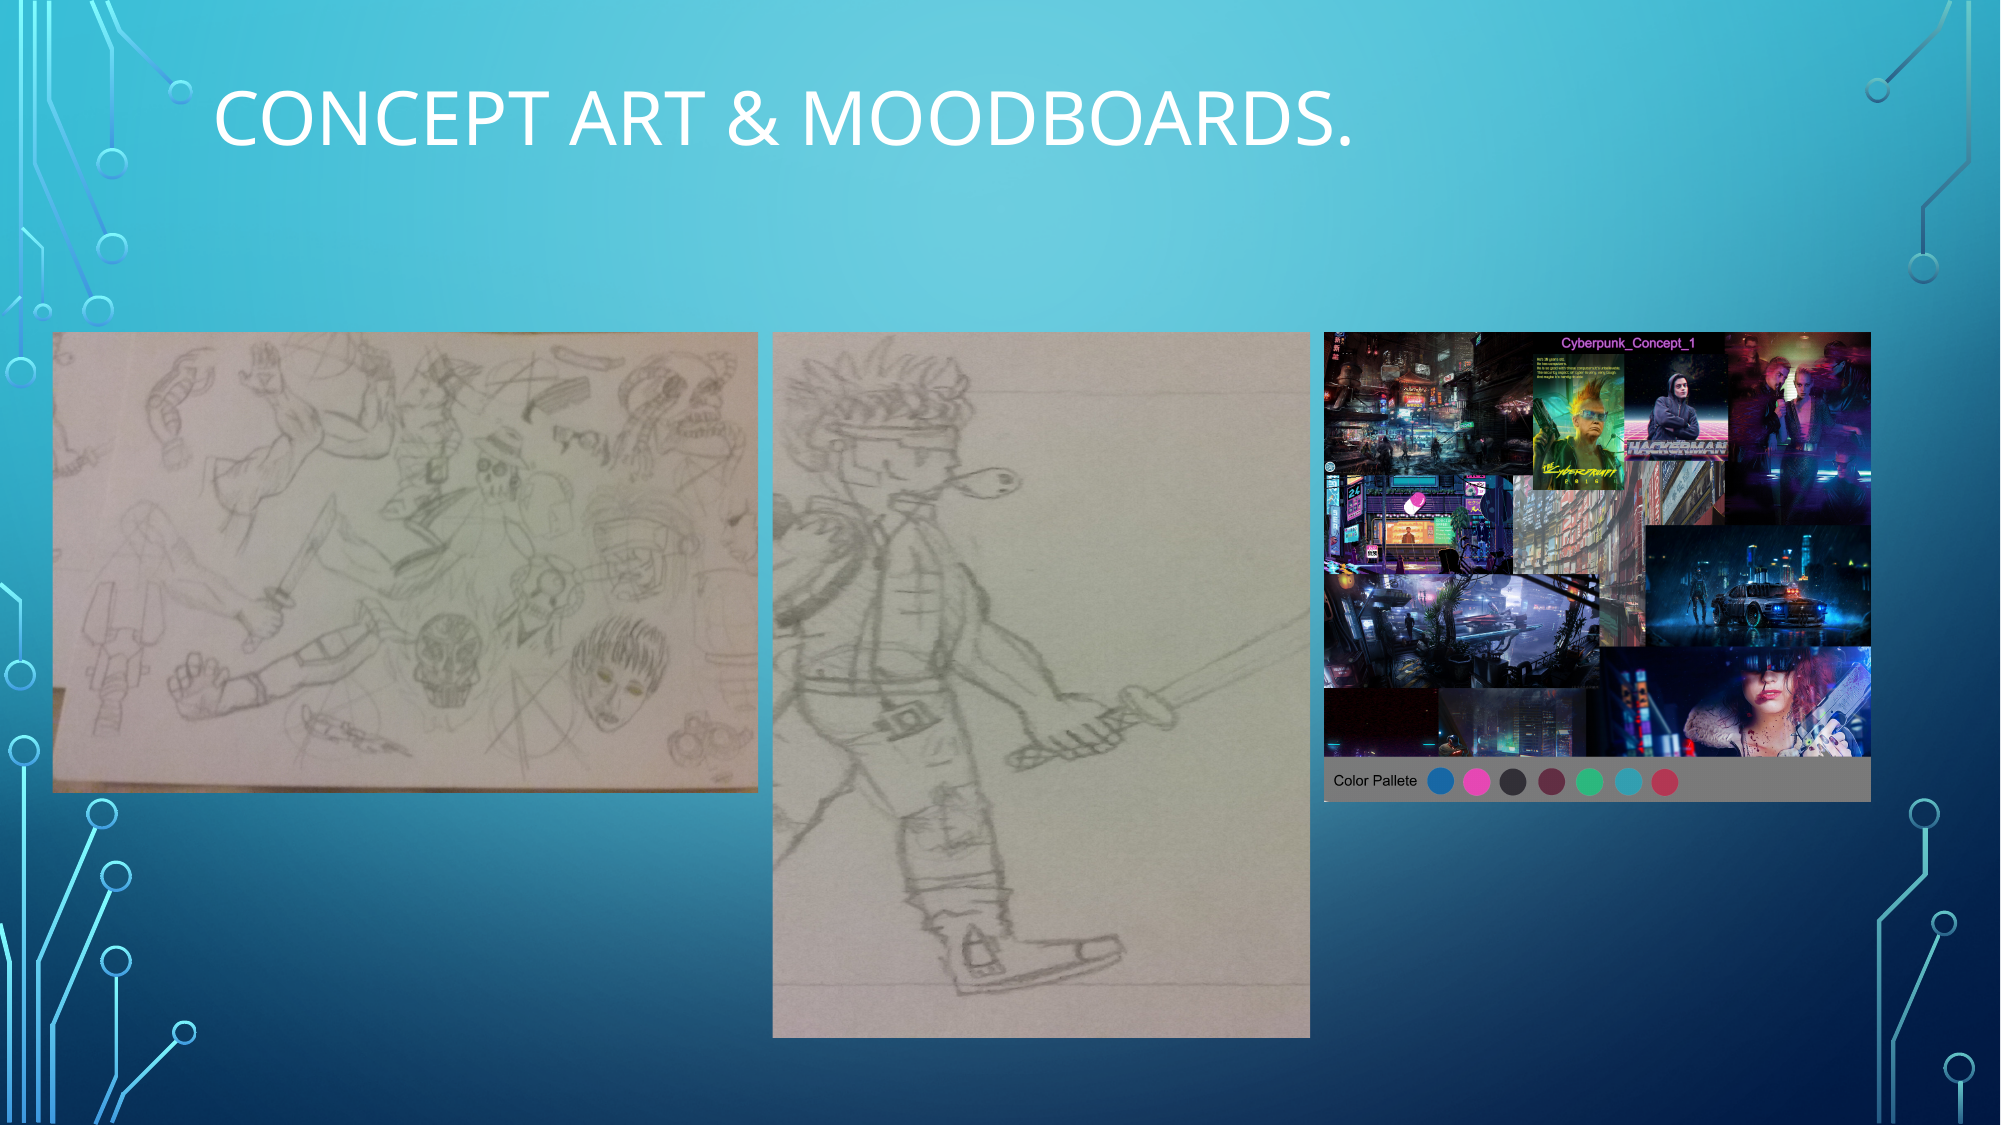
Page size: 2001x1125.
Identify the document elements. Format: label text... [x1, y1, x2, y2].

picture [772, 332, 1311, 1065]
picture [1324, 332, 1871, 802]
picture [52, 332, 759, 793]
title Concept art & MOODBOARDS. [197, 0, 1823, 243]
